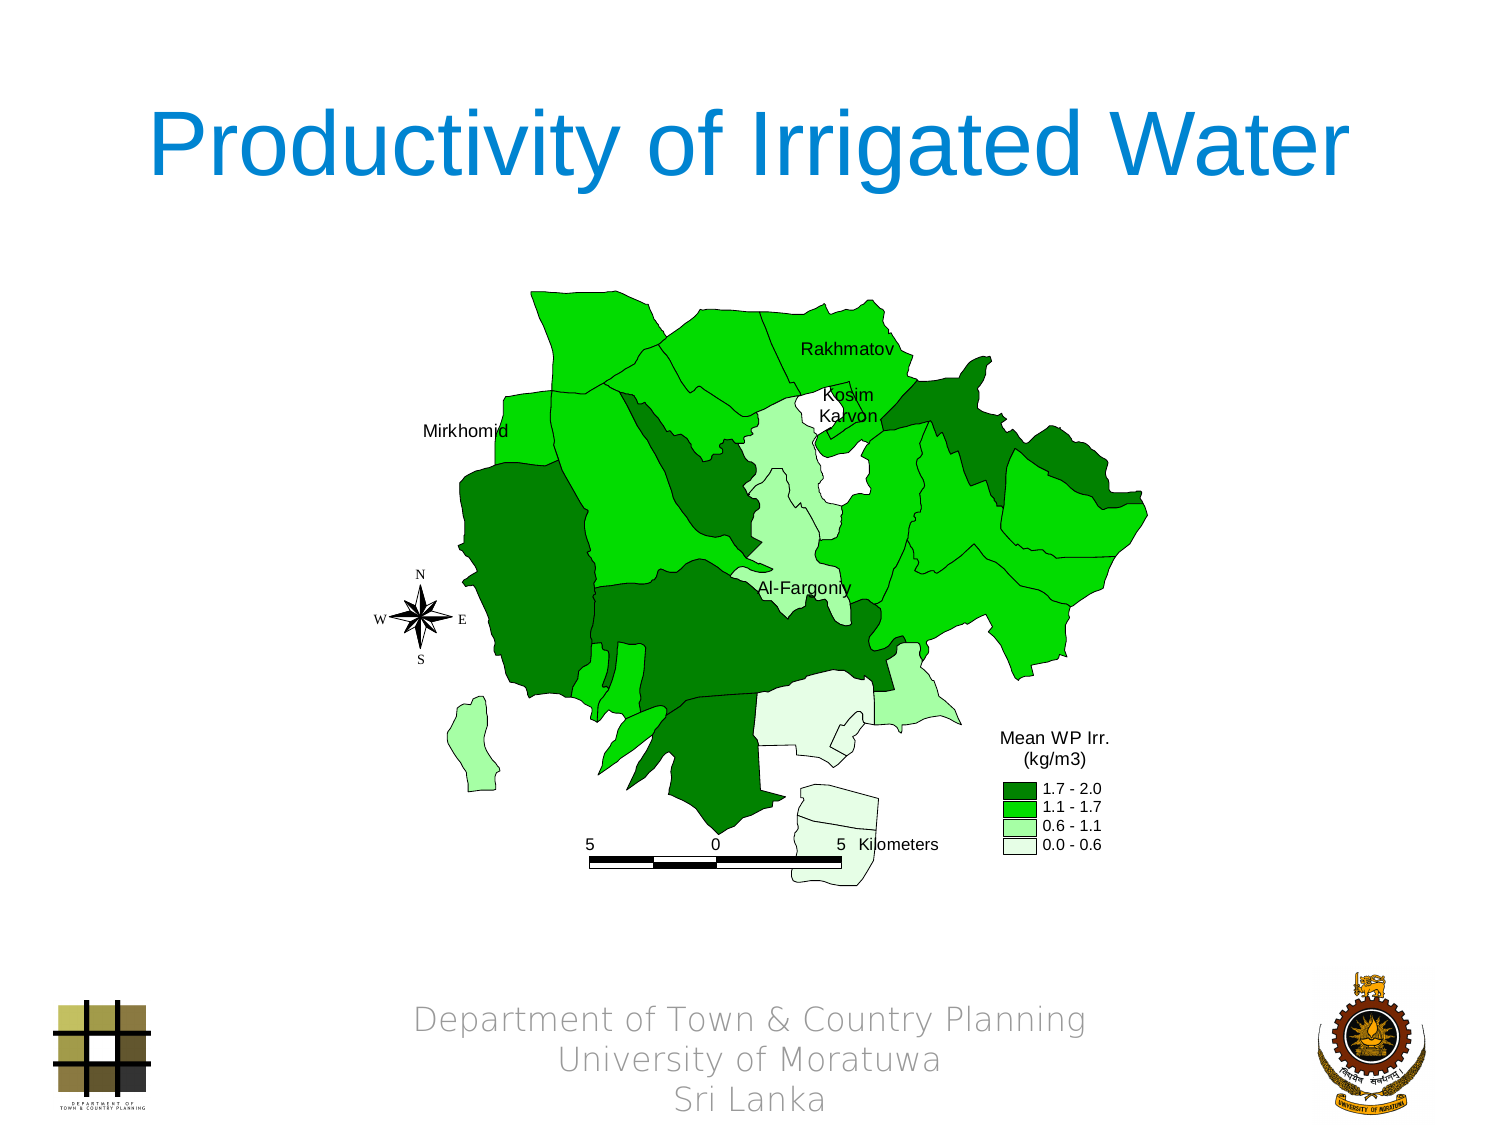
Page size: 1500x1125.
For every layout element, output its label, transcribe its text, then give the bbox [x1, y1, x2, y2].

picture [323, 262, 1177, 915]
title Productivity of Irrigated Water [75, 45, 1426, 233]
picture [53, 1000, 151, 1110]
picture [1312, 966, 1435, 1125]
